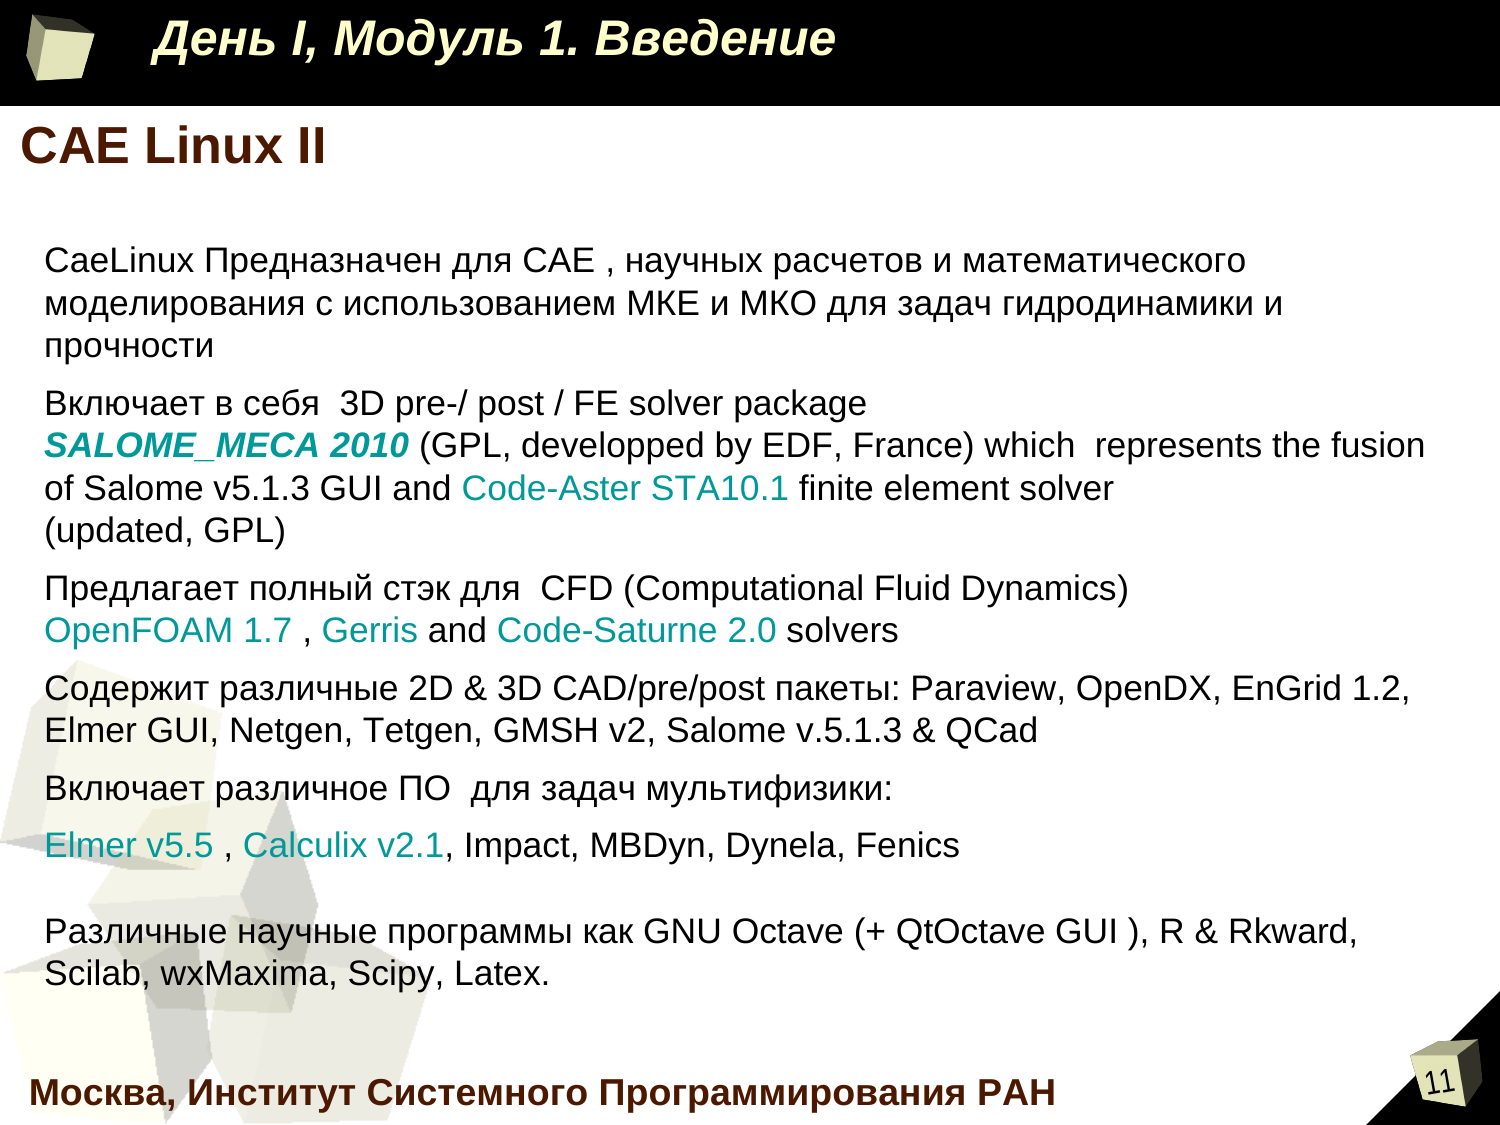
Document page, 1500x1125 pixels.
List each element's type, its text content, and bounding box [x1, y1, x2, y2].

text_box CaeLinux Предназначен для CAE , научных расчетов и математического моделирования с использованием МКЕ и МКО для задач гидродинамики и прочности Включает в себя 3D pre-/ post / FE solver package SALOME_MECA 2010 (GPL, developped by EDF, France) which represents the fusion of Salome v5.1.3 GUI and Code-Aster STA10.1 finite element solver (updated, GPL) Предлагает полный стэк для CFD (Computational Fluid Dynamics) OpenFOAM 1.7 , Gerris and Code-Saturne 2.0 solvers Содержит различные 2D & 3D CAD/pre/post пакеты: Paraview, OpenDX, EnGrid 1.2, Elmer GUI, Netgen, Tetgen, GMSH v2, Salome v.5.1.3 & QCad Включает различное ПО для задач мультифизики: Elmer v5.5 , Calculix v2.1, Impact, MBDyn, Dynela, Fenics Различные научные программы как GNU Octave (+ QtOctave GUI ), R & Rkward, Scilab, wxMaxima, Scipy, Latex. [29, 229, 1453, 1001]
text_box CAE Linux II [5, 103, 1500, 184]
picture [423, 1088, 433, 1102]
picture [0, 659, 433, 1125]
